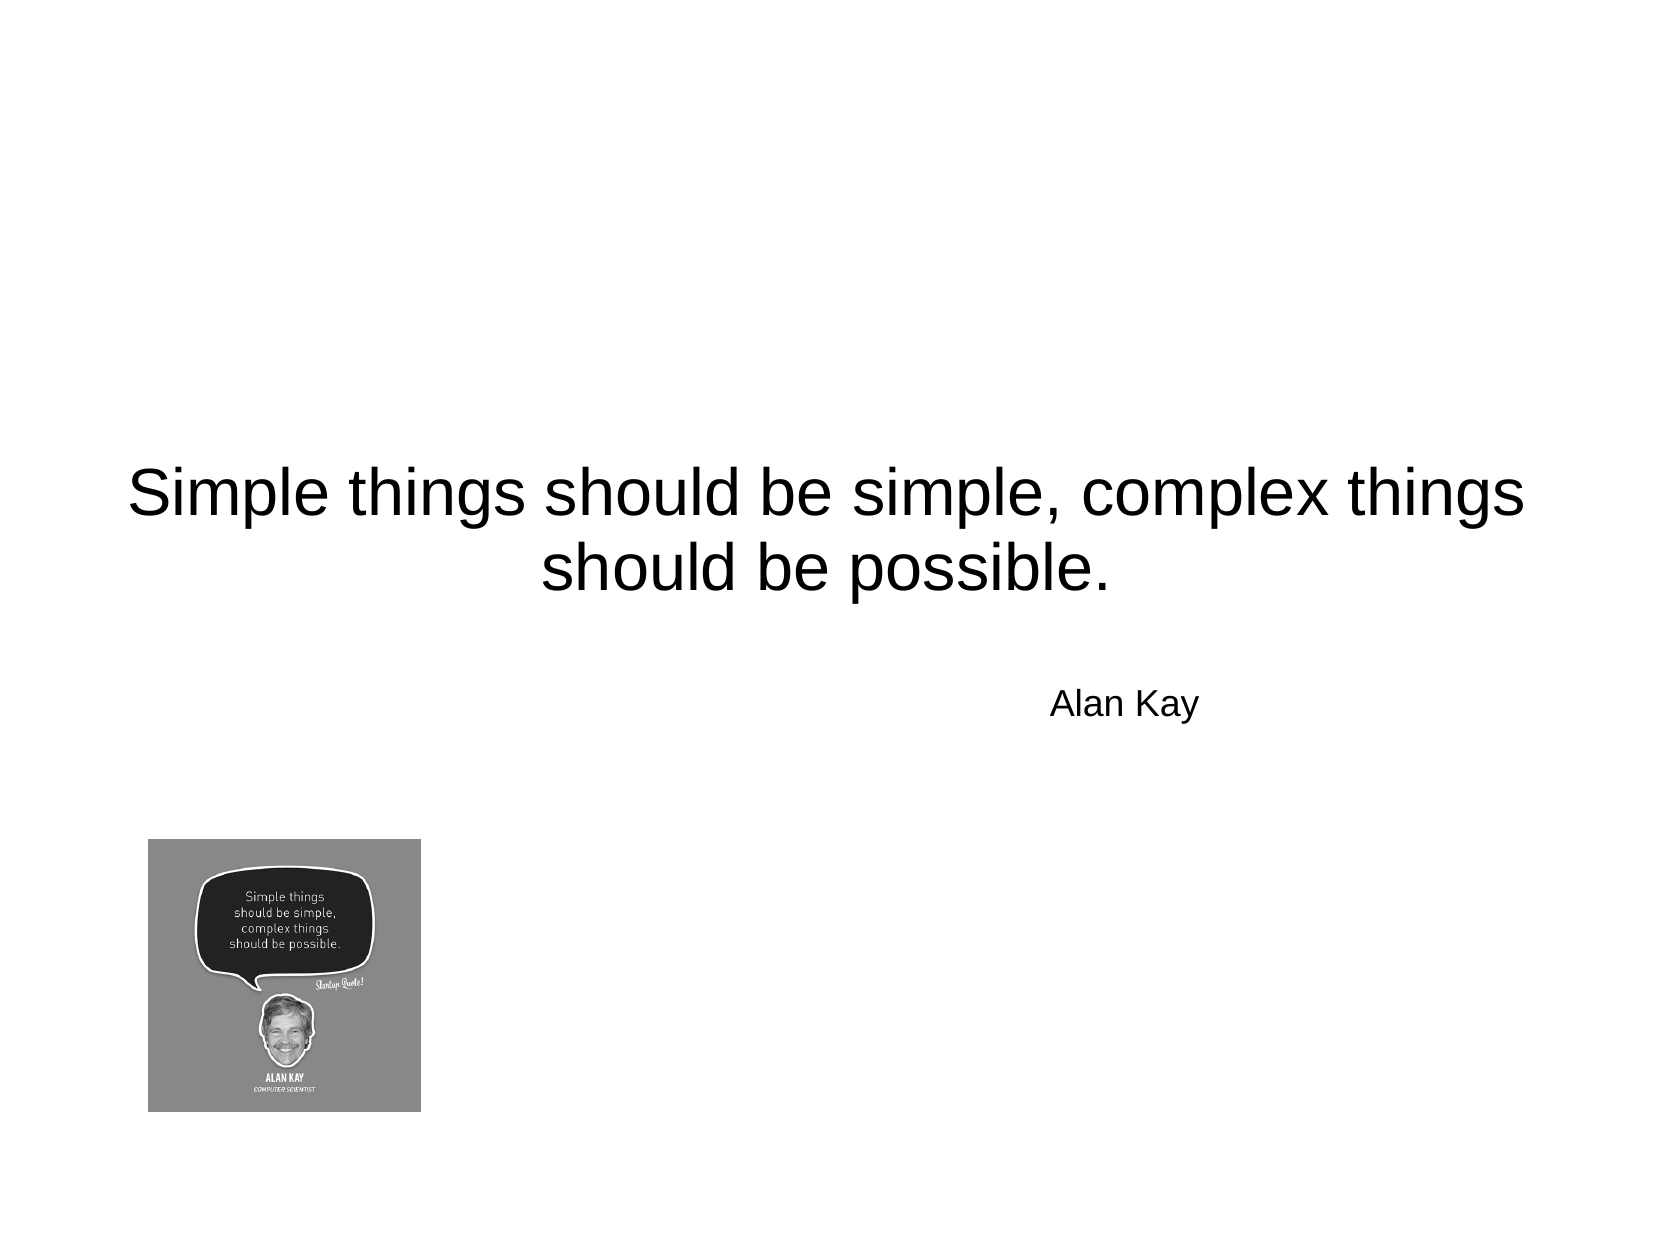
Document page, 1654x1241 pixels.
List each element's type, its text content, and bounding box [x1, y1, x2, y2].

subtitle Simple things should be simple, complex things should be possible. [82, 49, 1571, 1010]
text_box Alan Kay [1035, 675, 1606, 732]
picture [148, 839, 421, 1112]
